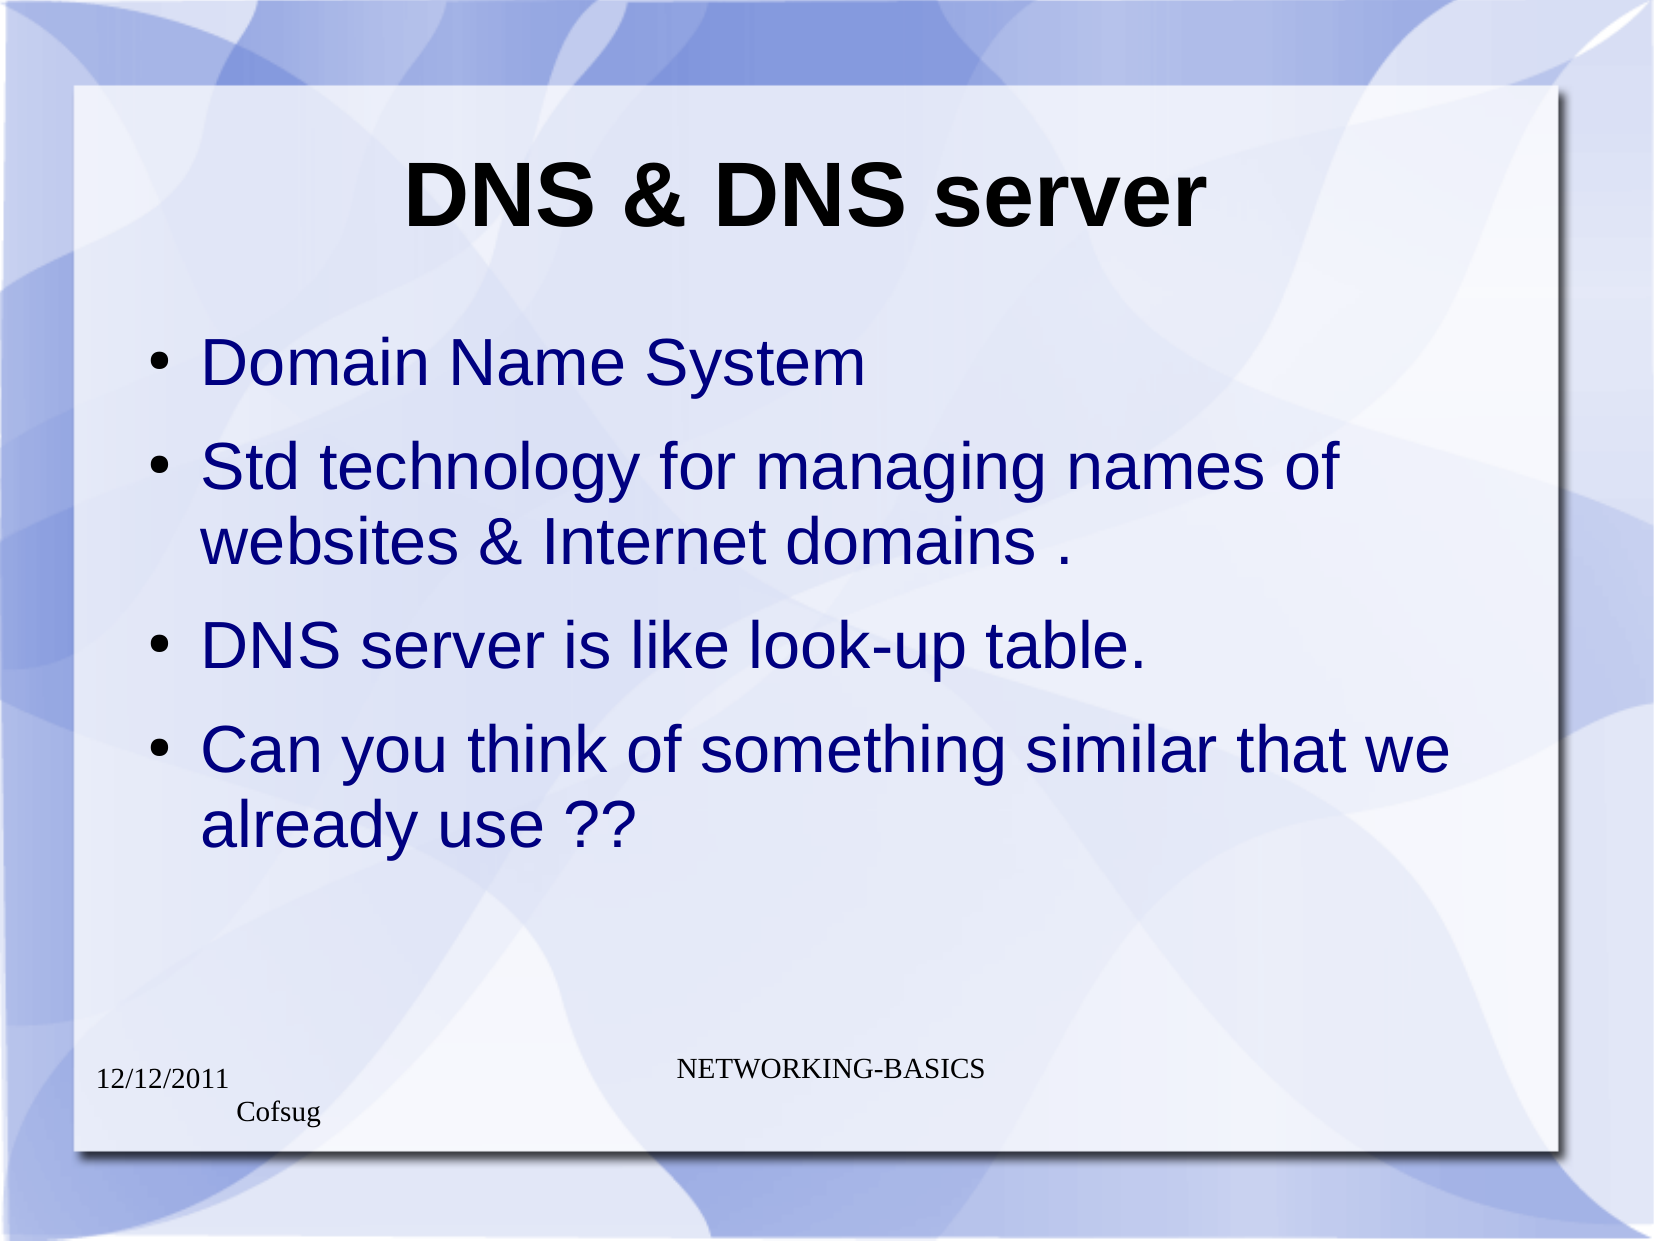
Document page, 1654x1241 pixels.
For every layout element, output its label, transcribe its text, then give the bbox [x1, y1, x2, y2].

picture [0, 0, 1654, 1241]
title DNS & DNS server [82, 90, 1536, 298]
list Domain Name System Std technology for managing names of websites & Internet domains . DNS server is like look-up table. Can you think of something similar that we already use ?? [129, 324, 1489, 1144]
